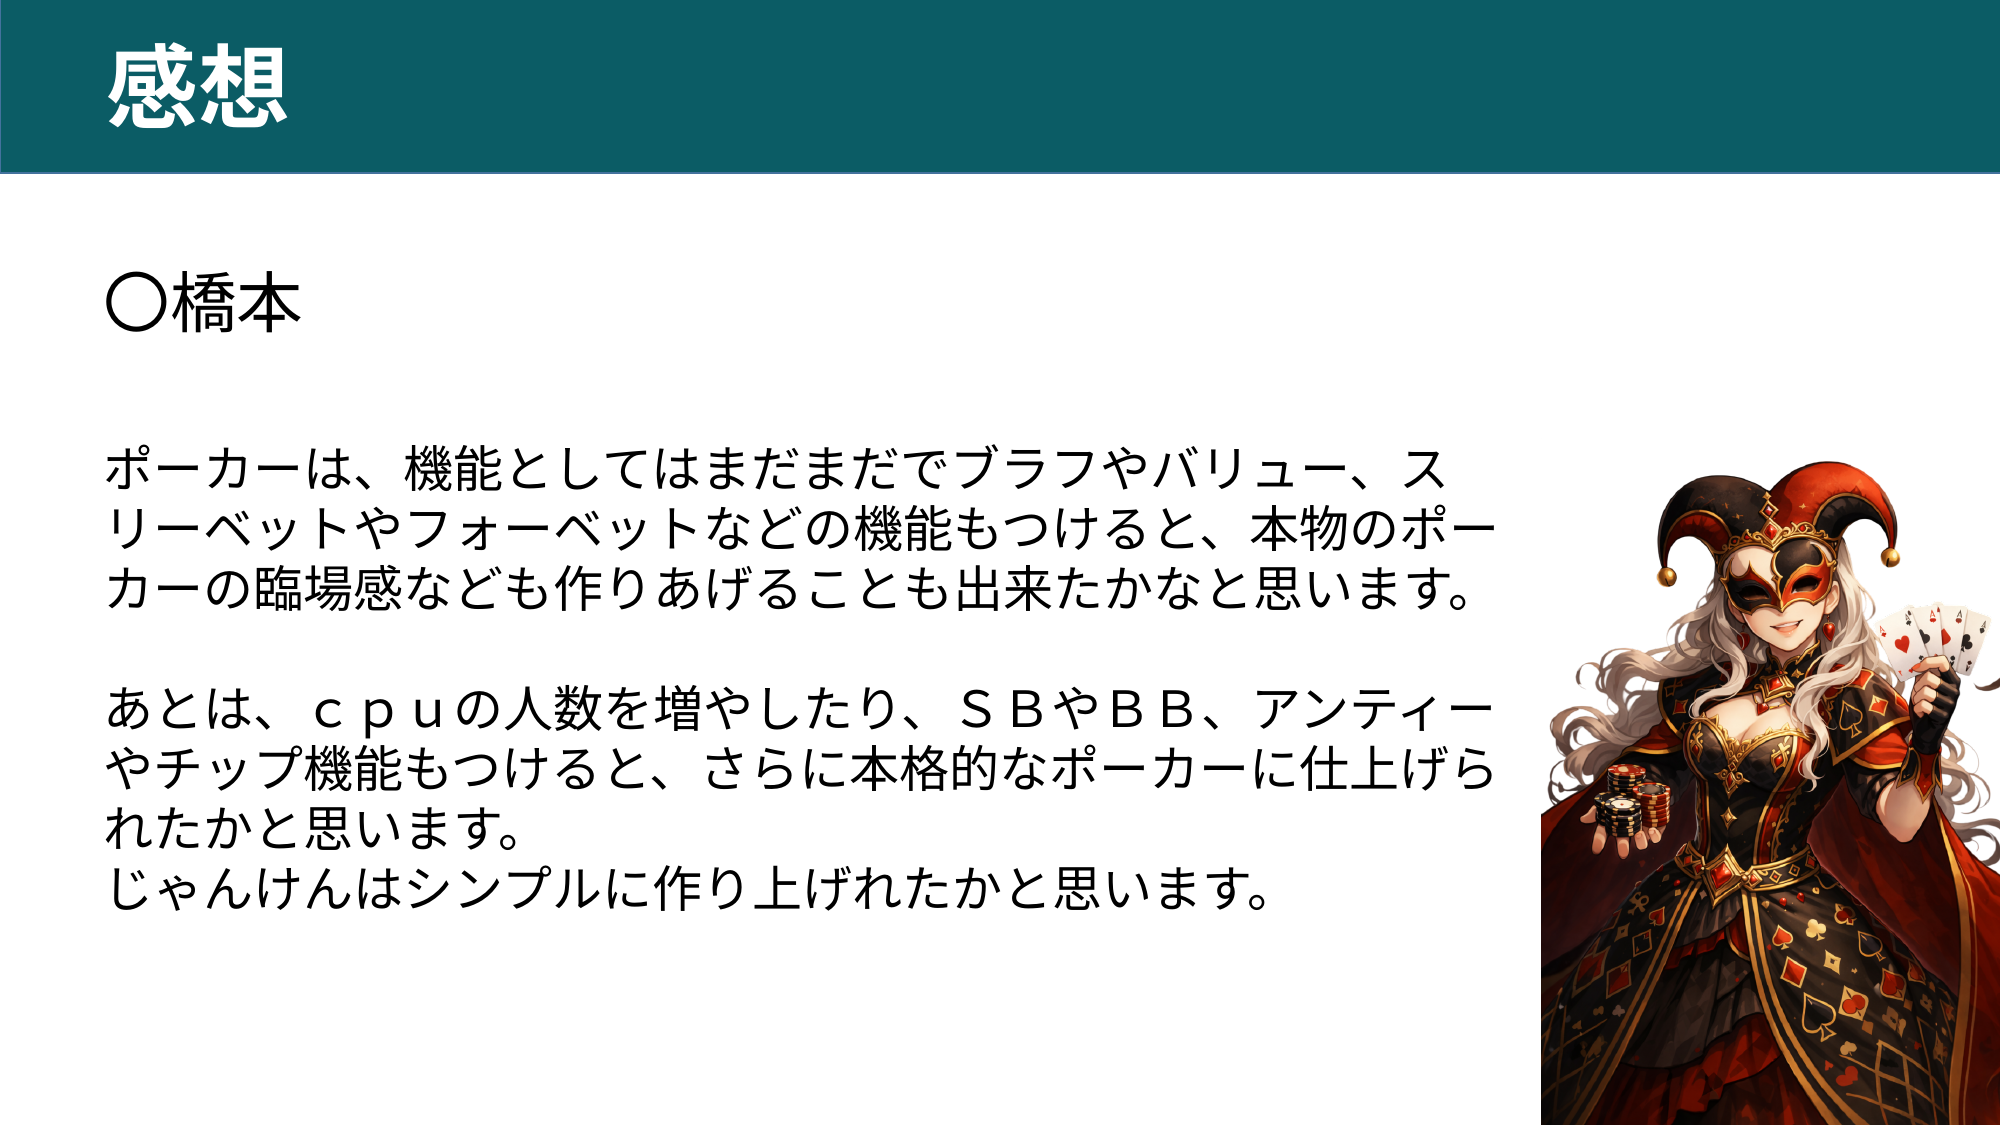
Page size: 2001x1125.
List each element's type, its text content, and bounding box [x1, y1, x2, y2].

text_box 感想 [0, 0, 2000, 173]
picture [1541, 438, 2000, 1125]
text_box ポーカーは、機能としてはまだまだでブラフやバリュー、スリーベットやフォーベットなどの機能もつけると、本物のポーカーの臨場感なども作りあげることも出来たかなと思います。 あとは、ｃｐｕの人数を増やしたり、ＳＢやＢＢ、アンティーやチップ機能もつけると、さらに本格的なポーカーに仕上げられたかと思います。 じゃんけんはシンプルに作り上げれたかと思います。 [88, 429, 1542, 925]
text_box 〇橋本 [88, 253, 342, 349]
